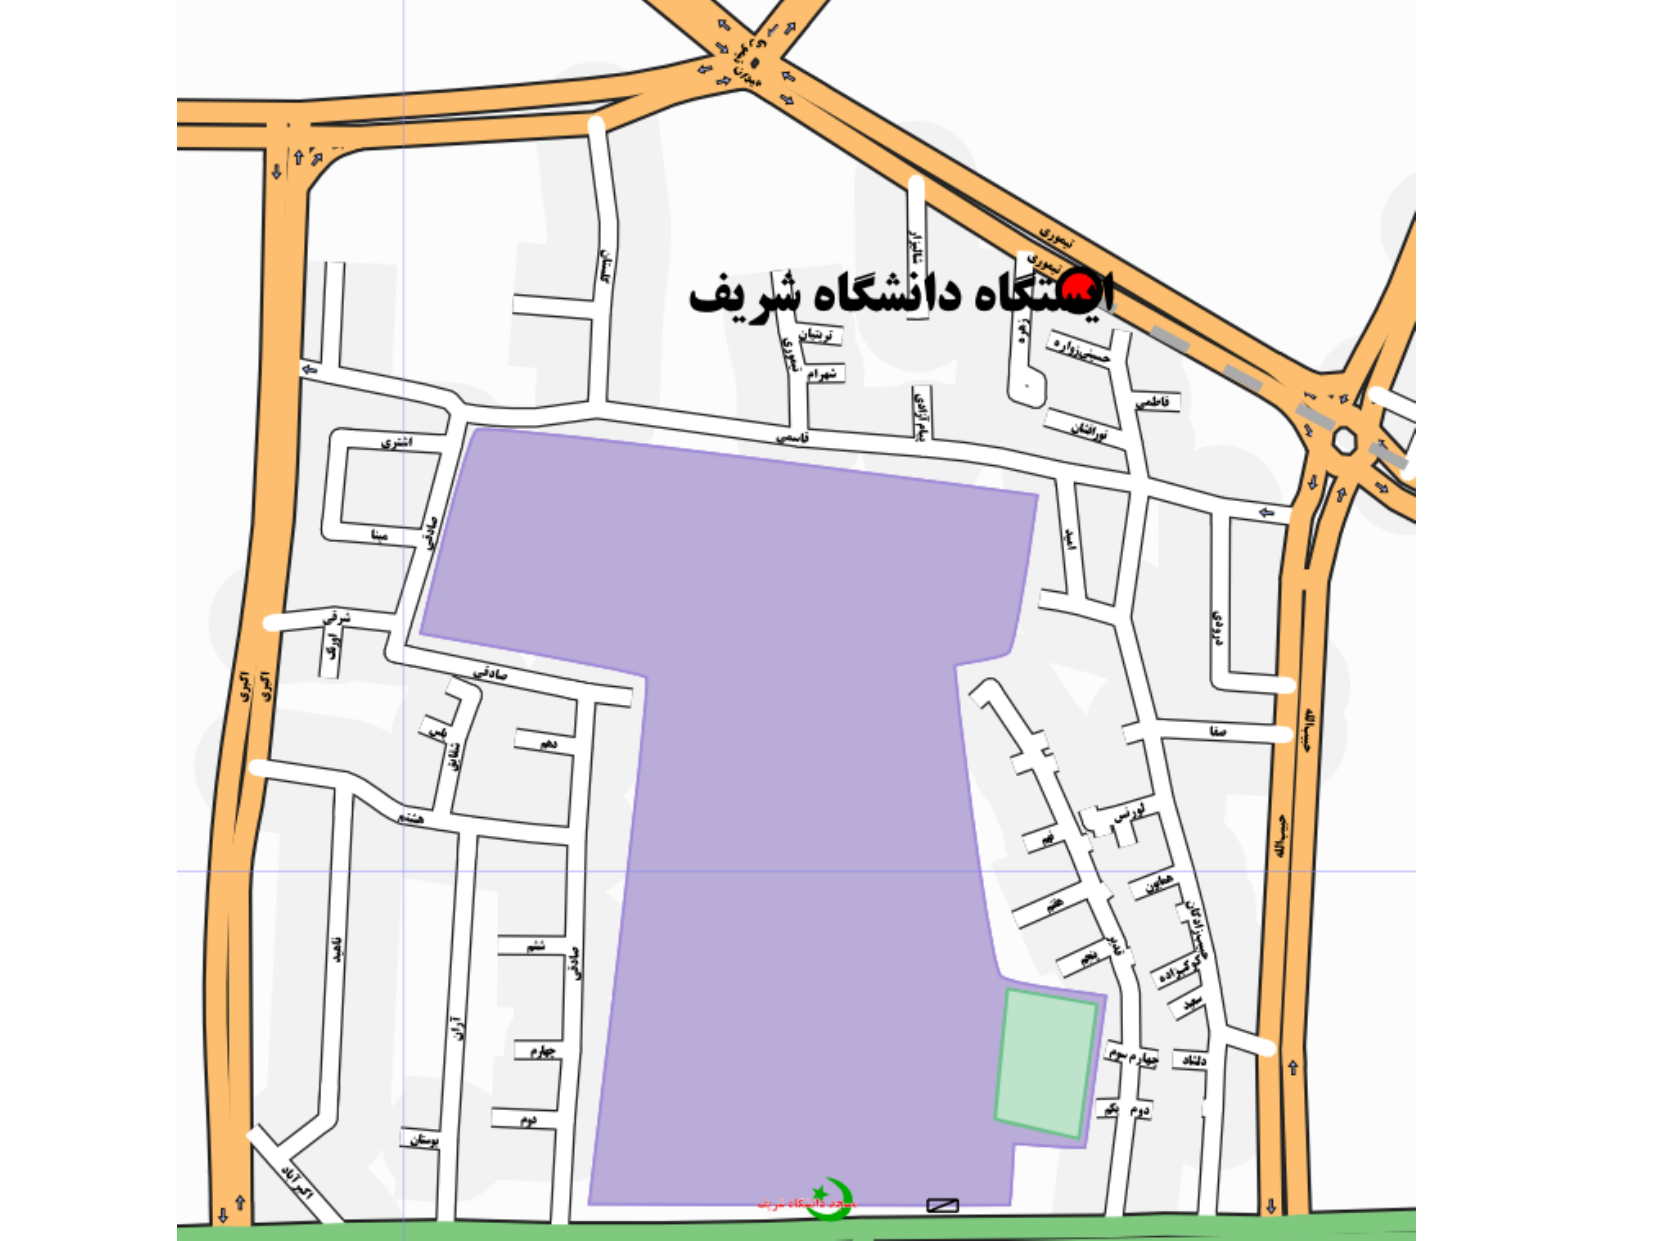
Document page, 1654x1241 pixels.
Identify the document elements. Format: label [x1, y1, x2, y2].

picture [177, 0, 1416, 1241]
